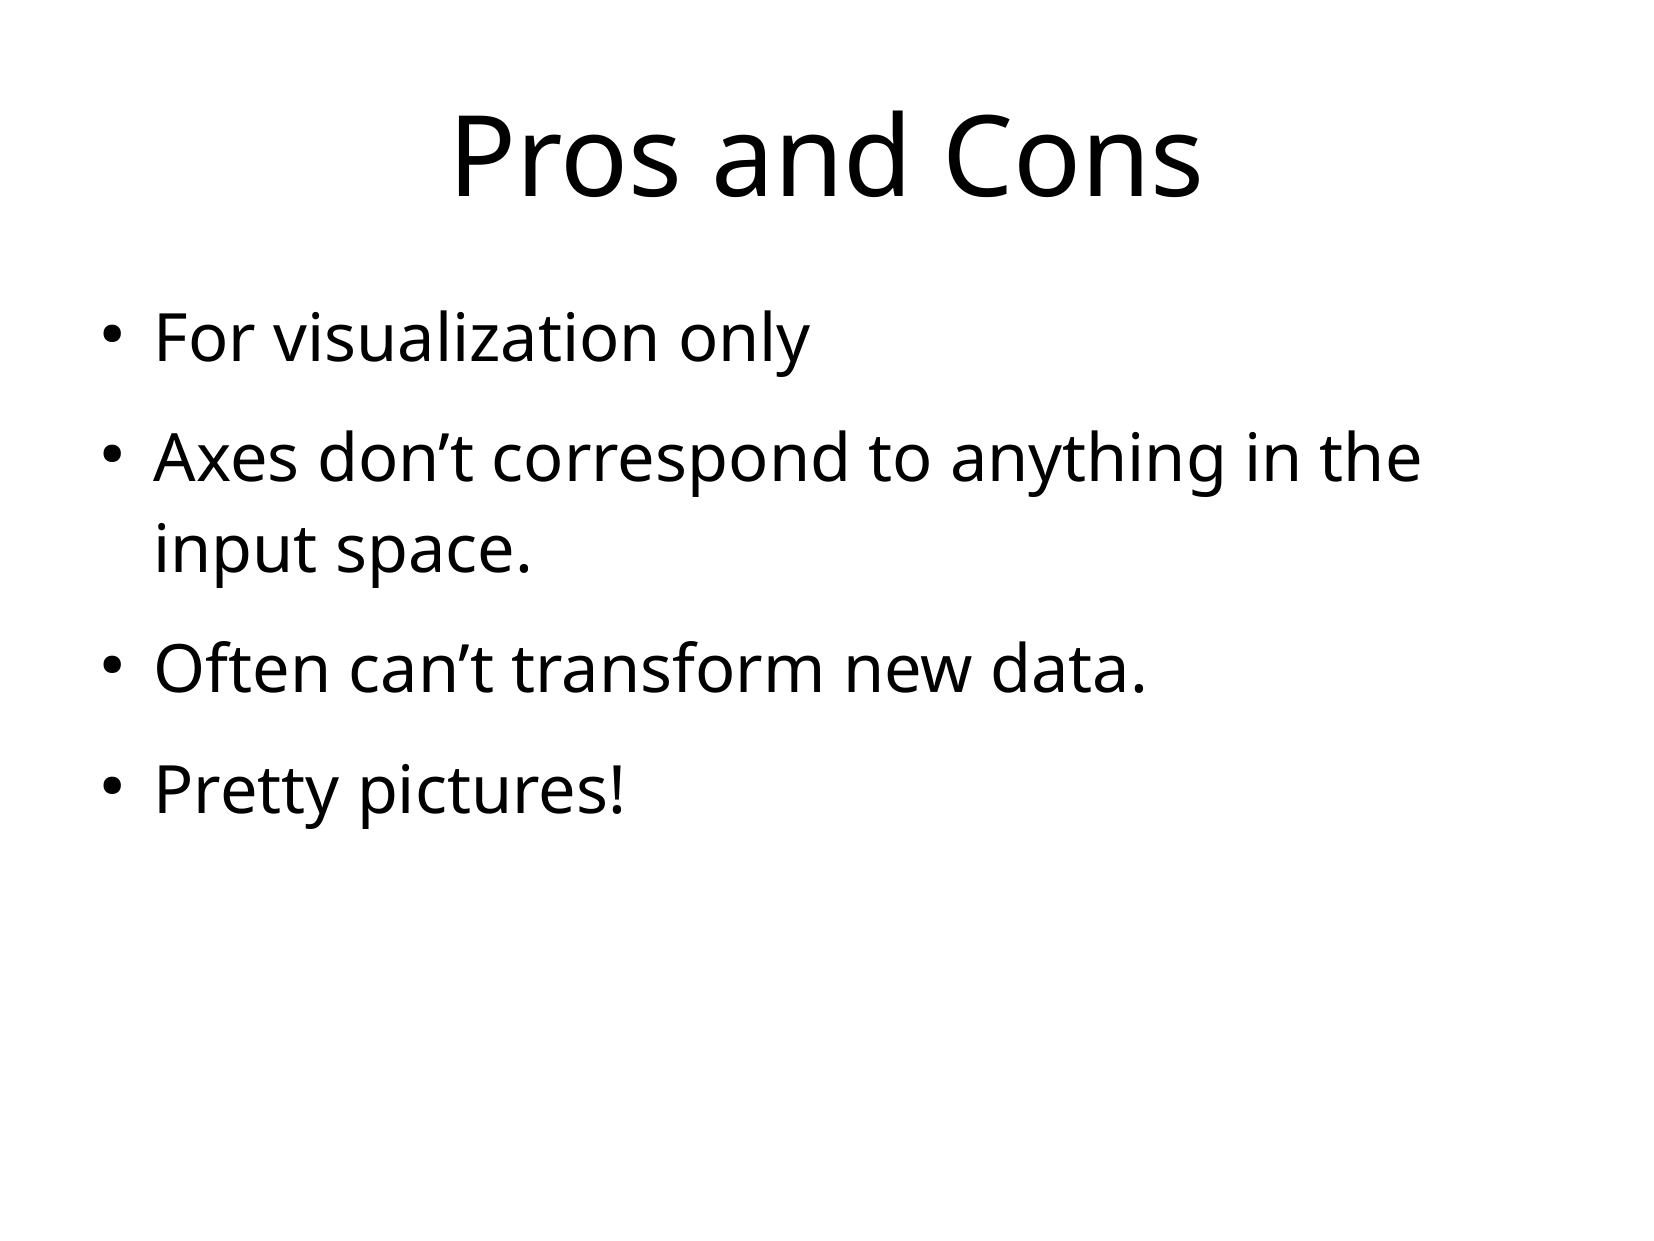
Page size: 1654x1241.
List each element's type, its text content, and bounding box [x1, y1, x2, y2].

title Pros and Cons [82, 49, 1571, 257]
list For visualization only Axes don’t correspond to anything in the input space. Often can’t transform new data. Pretty pictures! [82, 290, 1571, 1010]
